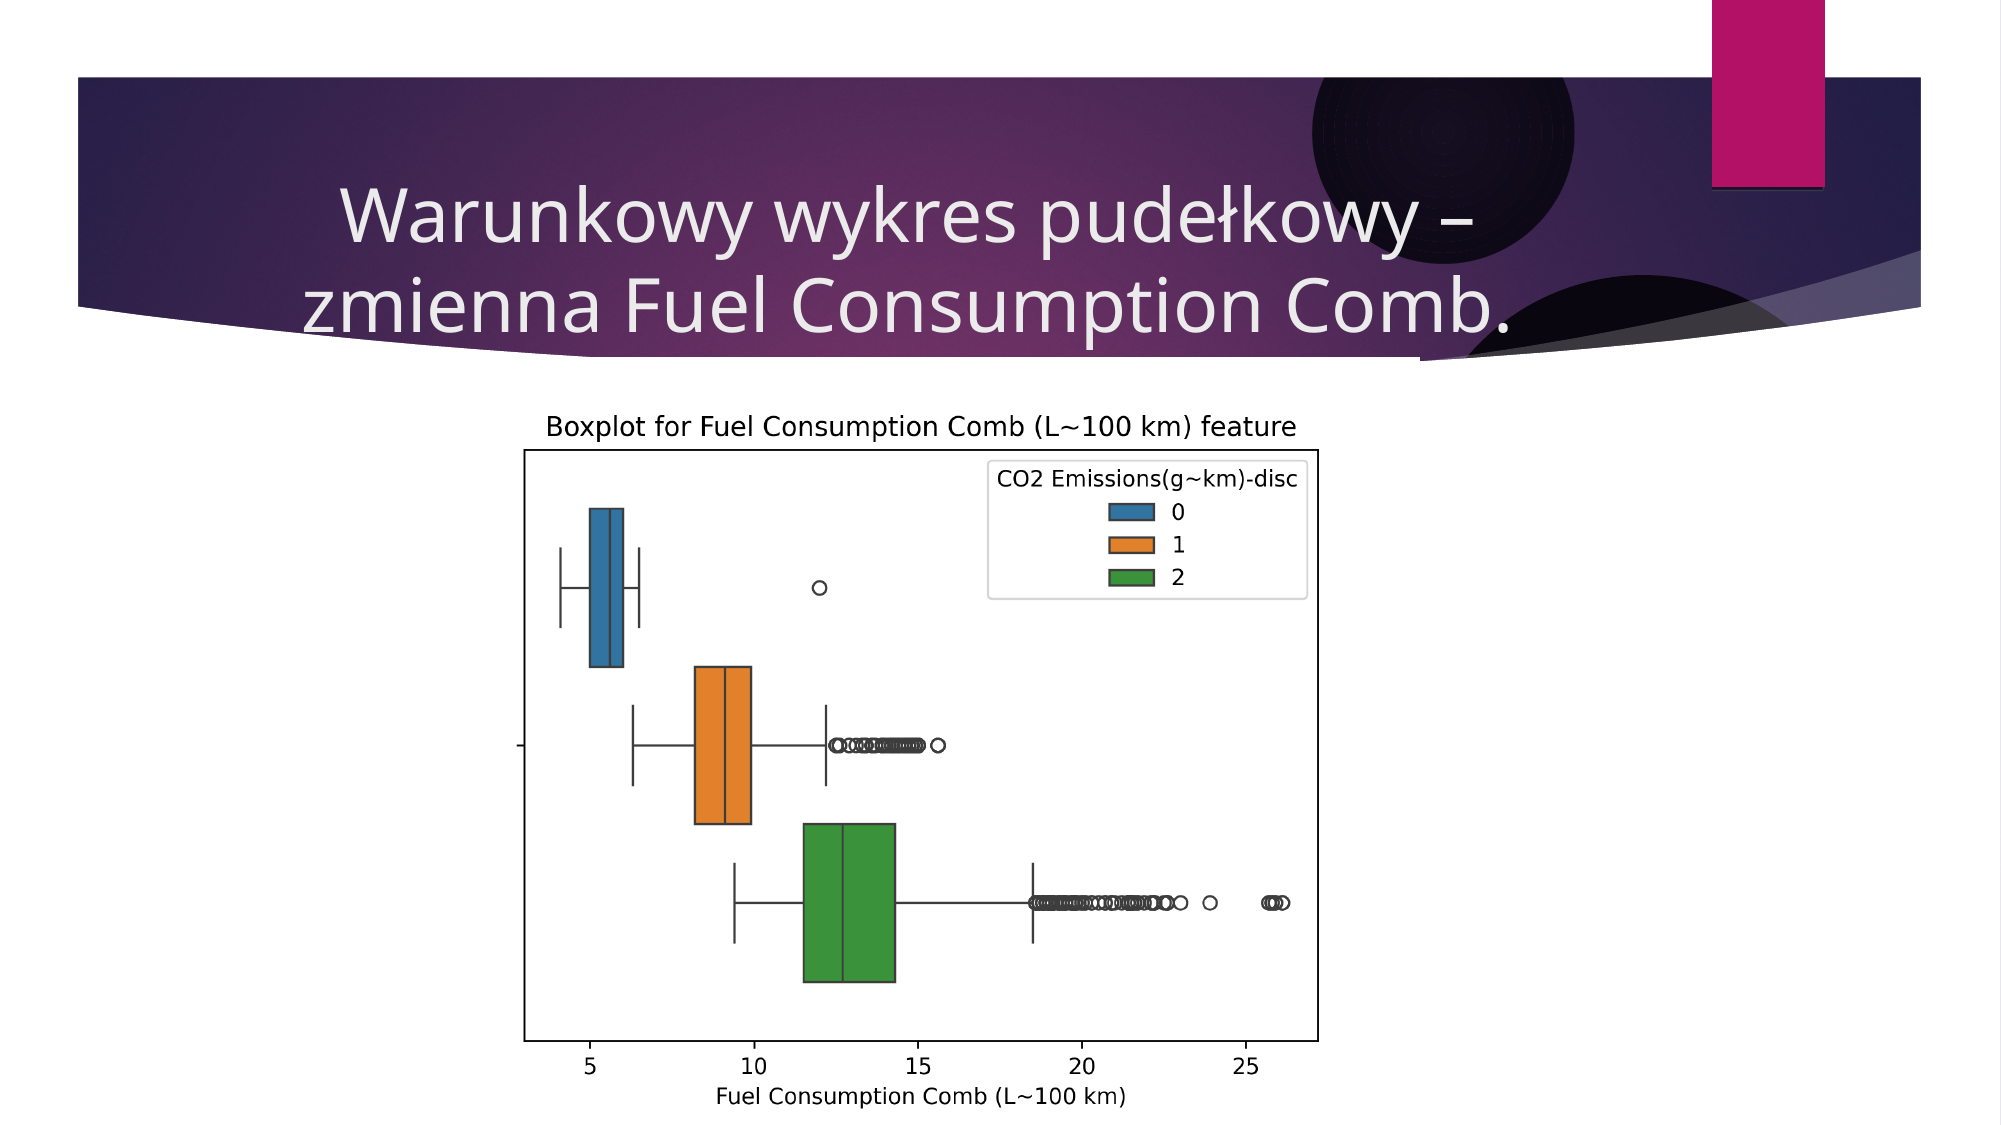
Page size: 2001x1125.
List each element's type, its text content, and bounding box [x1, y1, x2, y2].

picture [396, 357, 1420, 1125]
title Warunkowy wykres pudełkowy – zmienna Fuel Consumption Comb. [189, 159, 1627, 276]
